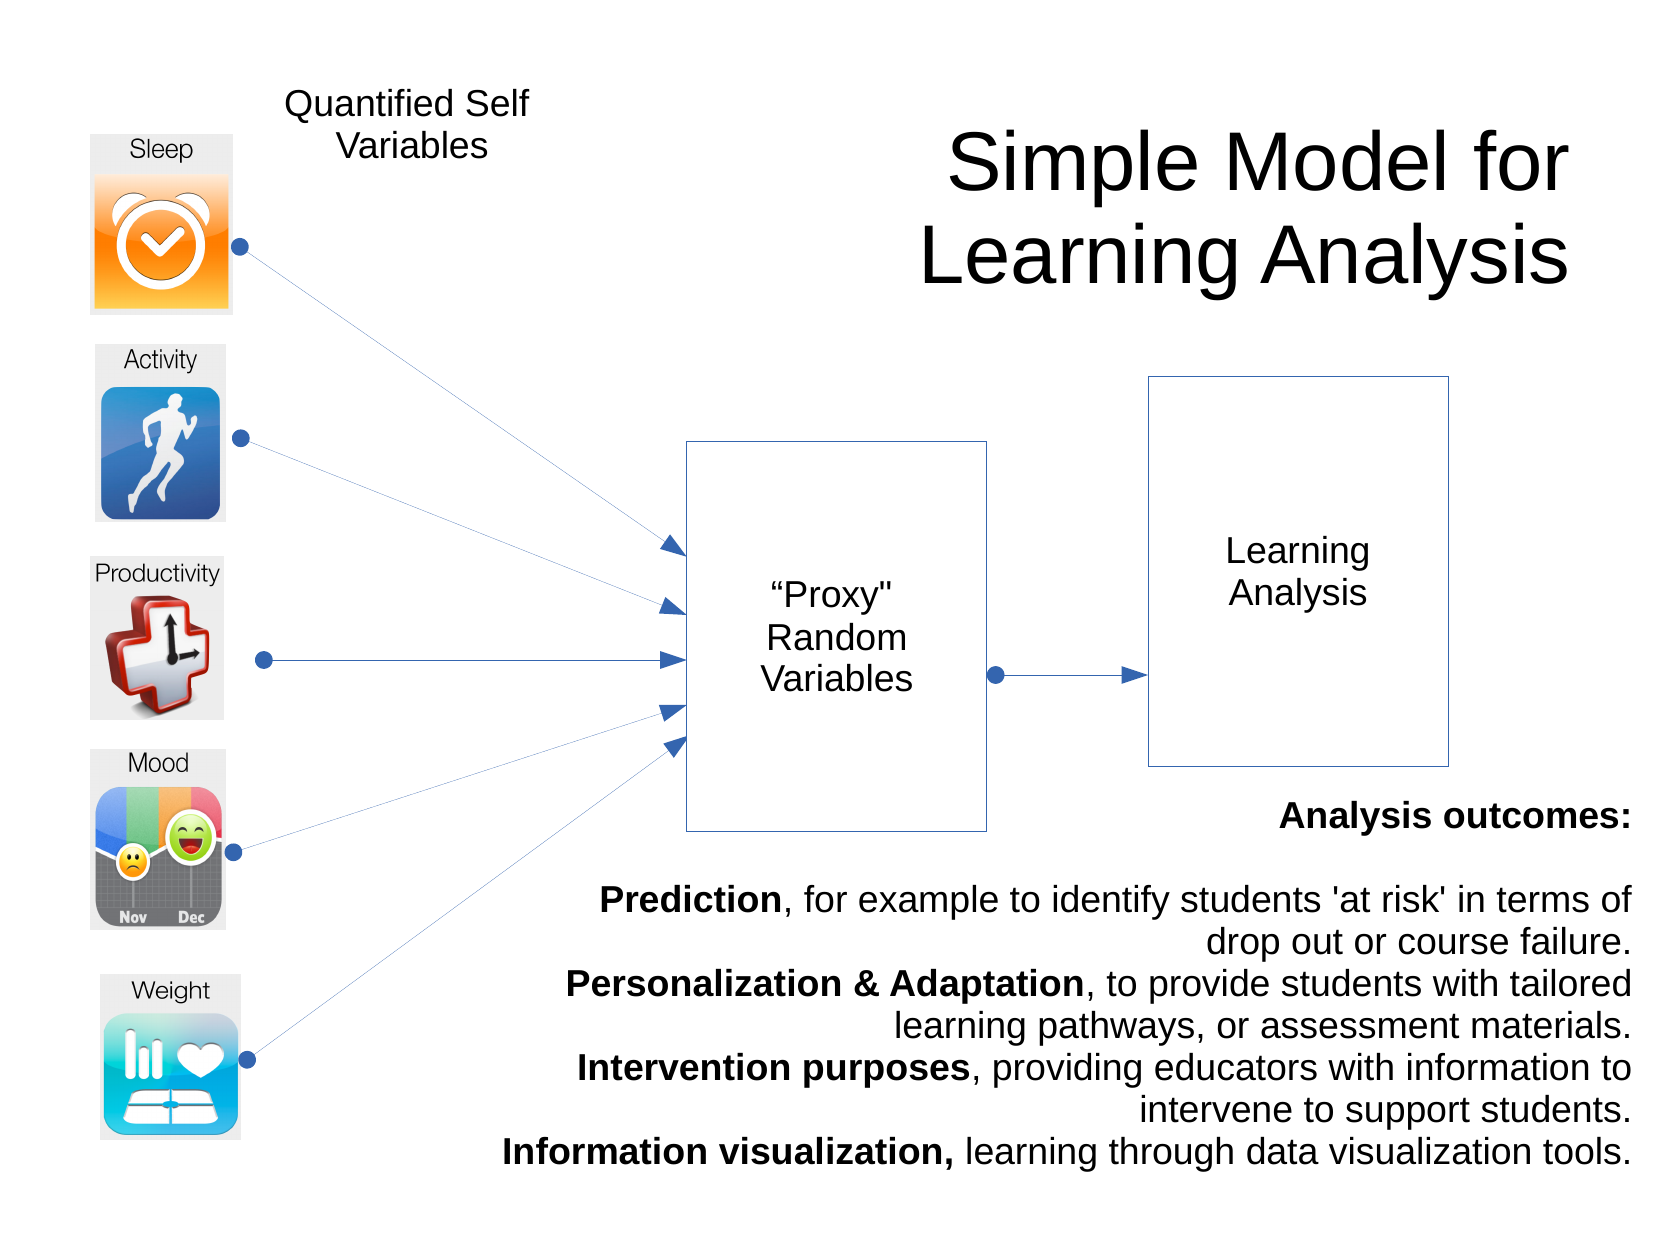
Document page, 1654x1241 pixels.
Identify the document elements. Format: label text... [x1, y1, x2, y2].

title Simple Model for Learning Analysis [82, 105, 1571, 313]
text_box Analysis outcomes: Prediction, for example to identify students 'at risk' in terms of drop out or course failure. Personalization & Adaptation, to provide students with tailored learning pathways, or assessment materials. Intervention purposes, providing educators with information to intervene to support students. Information visualization, learning through data visualization tools. [487, 787, 1654, 1222]
picture [95, 344, 226, 522]
picture [90, 749, 226, 931]
picture [100, 974, 241, 1141]
text_box Quantified Self Variables [269, 75, 556, 105]
text_box Learning Analysis [1148, 376, 1449, 767]
picture [90, 556, 224, 721]
text_box “Proxy" Random Variables [686, 441, 987, 787]
